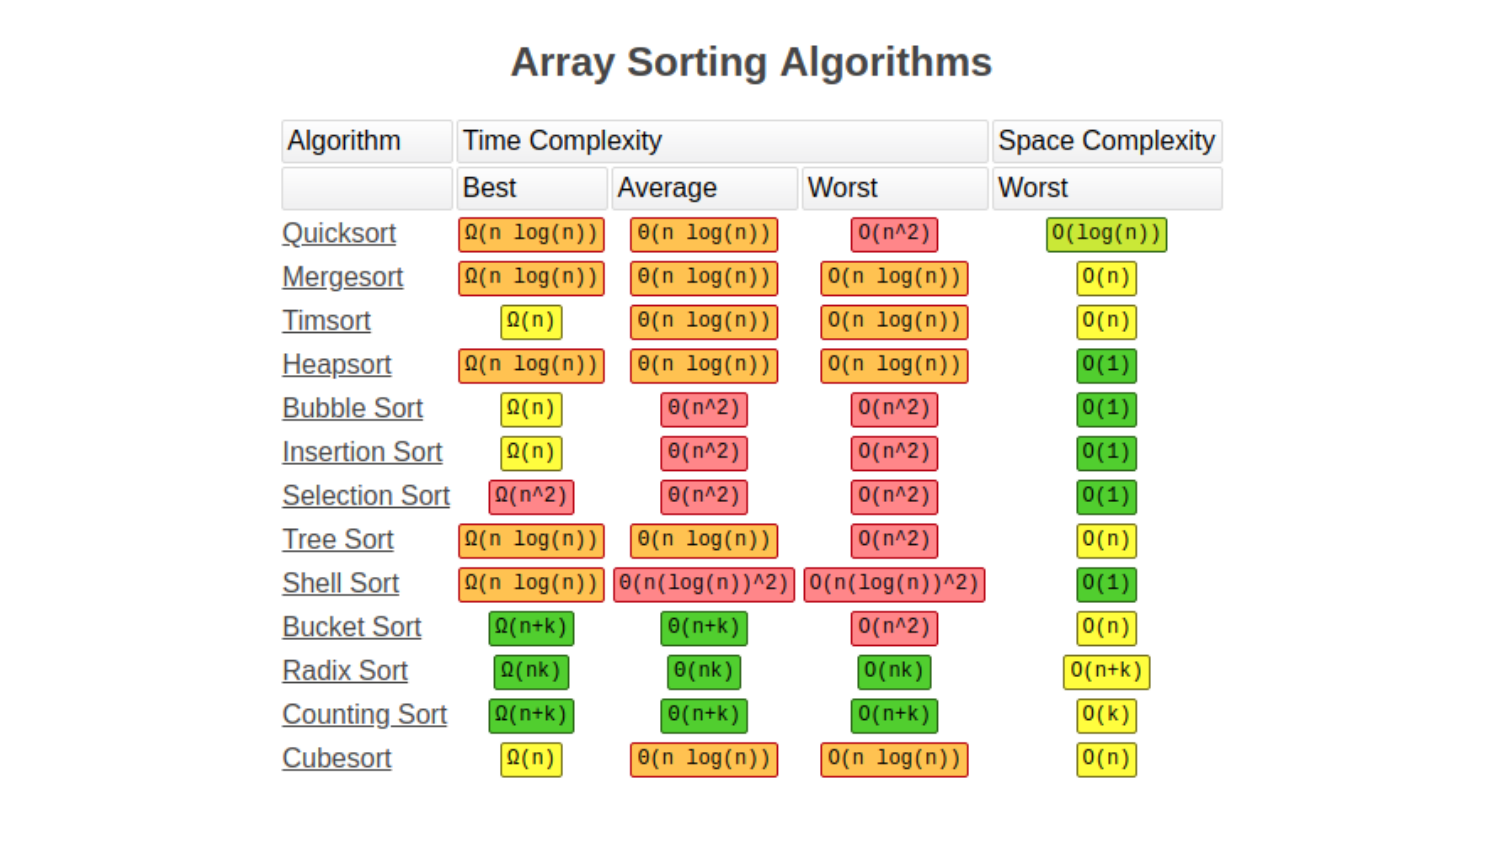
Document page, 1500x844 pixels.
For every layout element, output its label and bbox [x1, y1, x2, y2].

picture [248, 24, 1252, 820]
